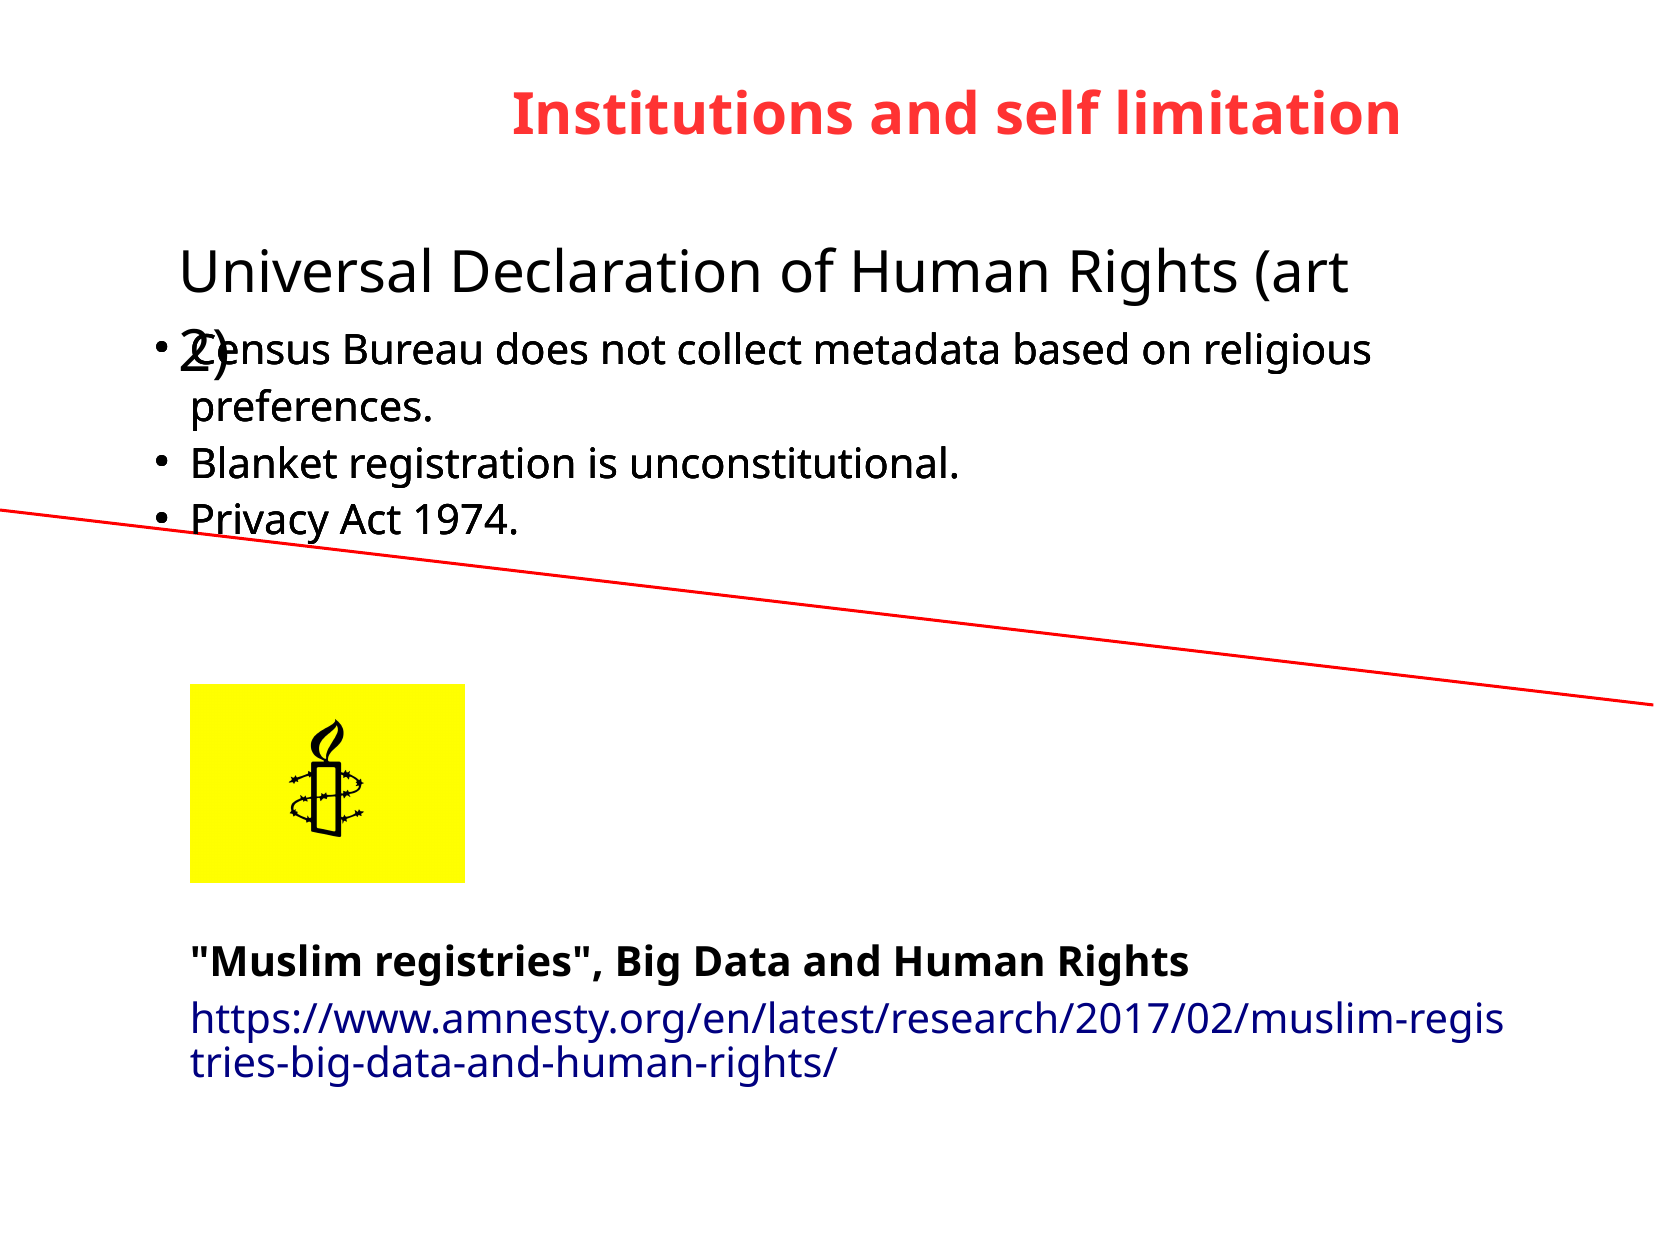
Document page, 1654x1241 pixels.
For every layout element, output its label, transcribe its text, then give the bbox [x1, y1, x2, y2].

text_box Census Bureau does not collect metadata based on religious preferences. Blanket registration is unconstitutional. Privacy Act 1974. [138, 253, 1534, 511]
picture [190, 684, 465, 883]
text_box "Muslim registries", Big Data and Human Rights https://www.amnesty.org/en/latest/research/2017/02/muslim-registries-big-data-and-human-rights/ [138, 808, 1534, 1066]
text_box Institutions and self limitation Universal Declaration of Human Rights (art 2) [162, 511, 1420, 539]
text_box Institutions and self limitation Universal Declaration of Human Rights (art 2) [162, 63, 1420, 253]
